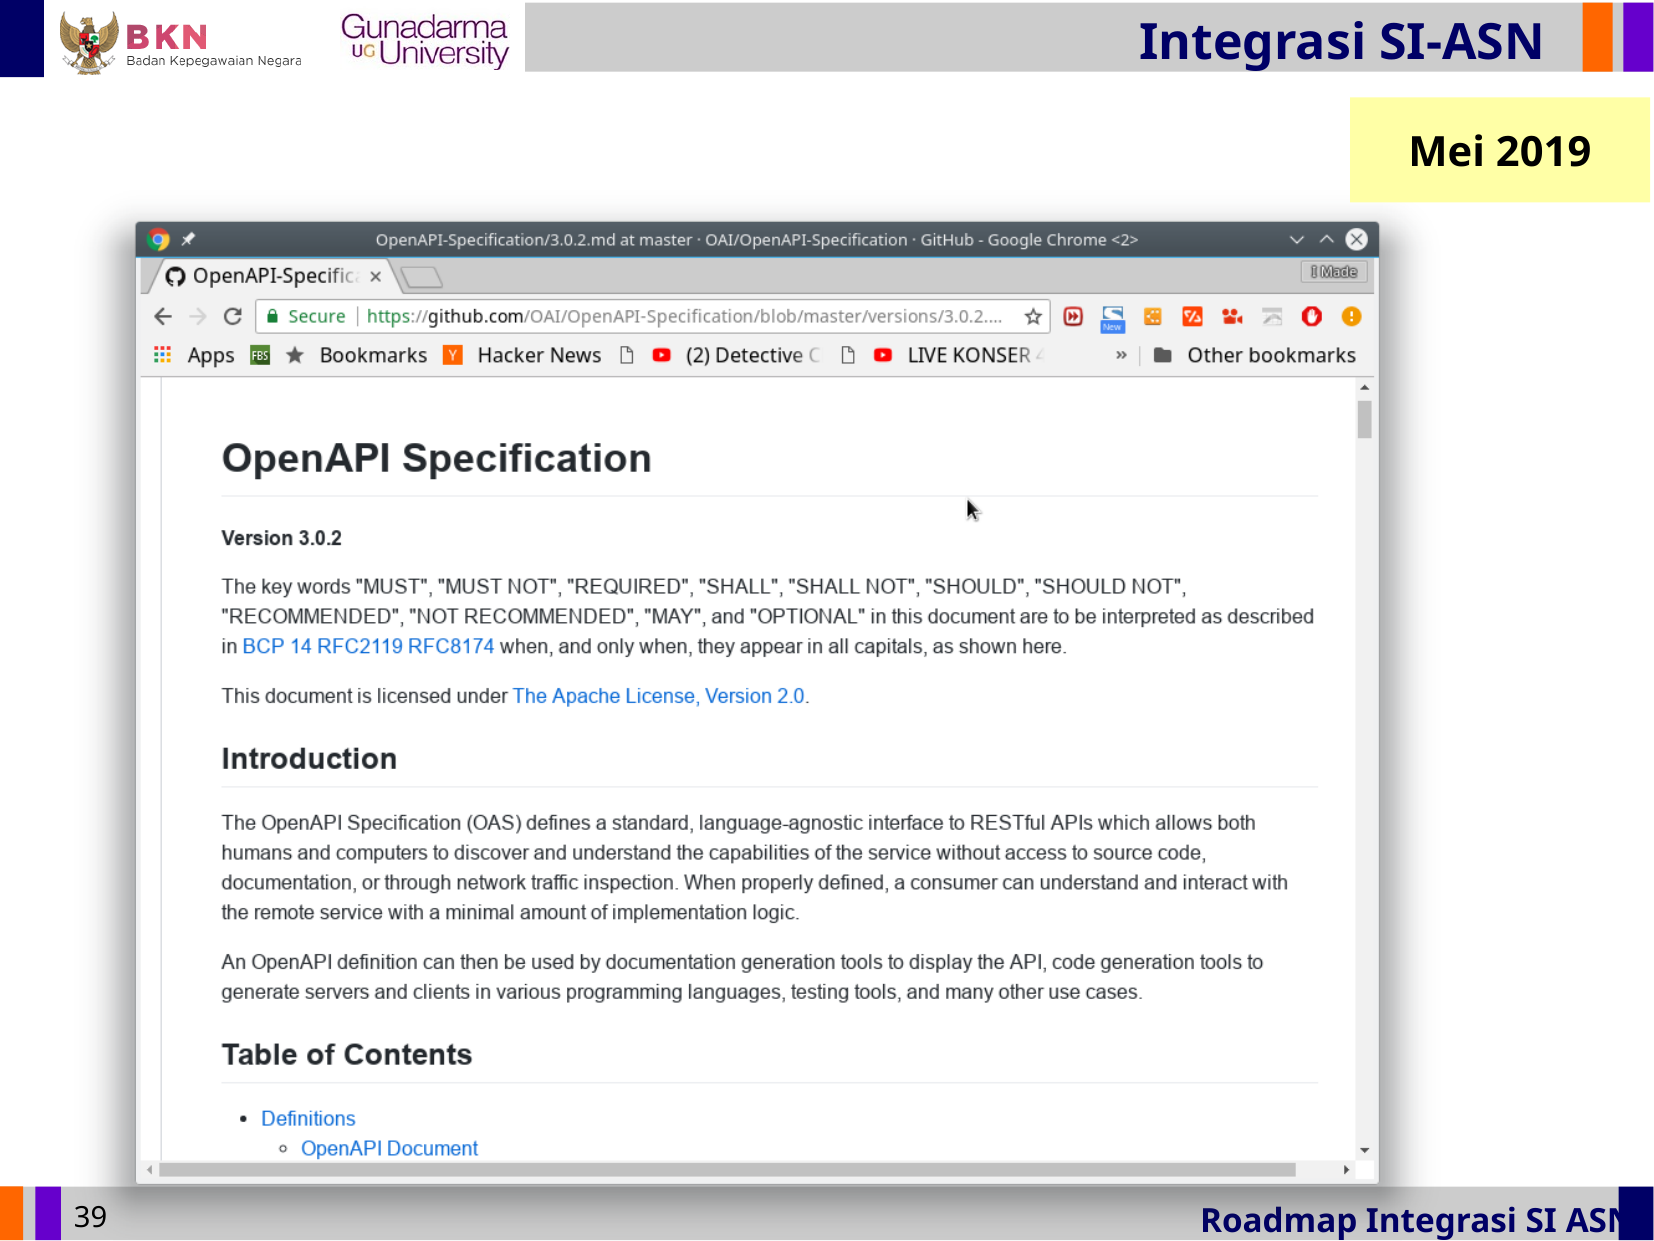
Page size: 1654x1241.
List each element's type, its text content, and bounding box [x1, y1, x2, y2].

picture [340, 0, 510, 70]
picture [60, 176, 1455, 1241]
text_box Mei 2019 [1350, 97, 1651, 203]
picture [60, 11, 301, 75]
